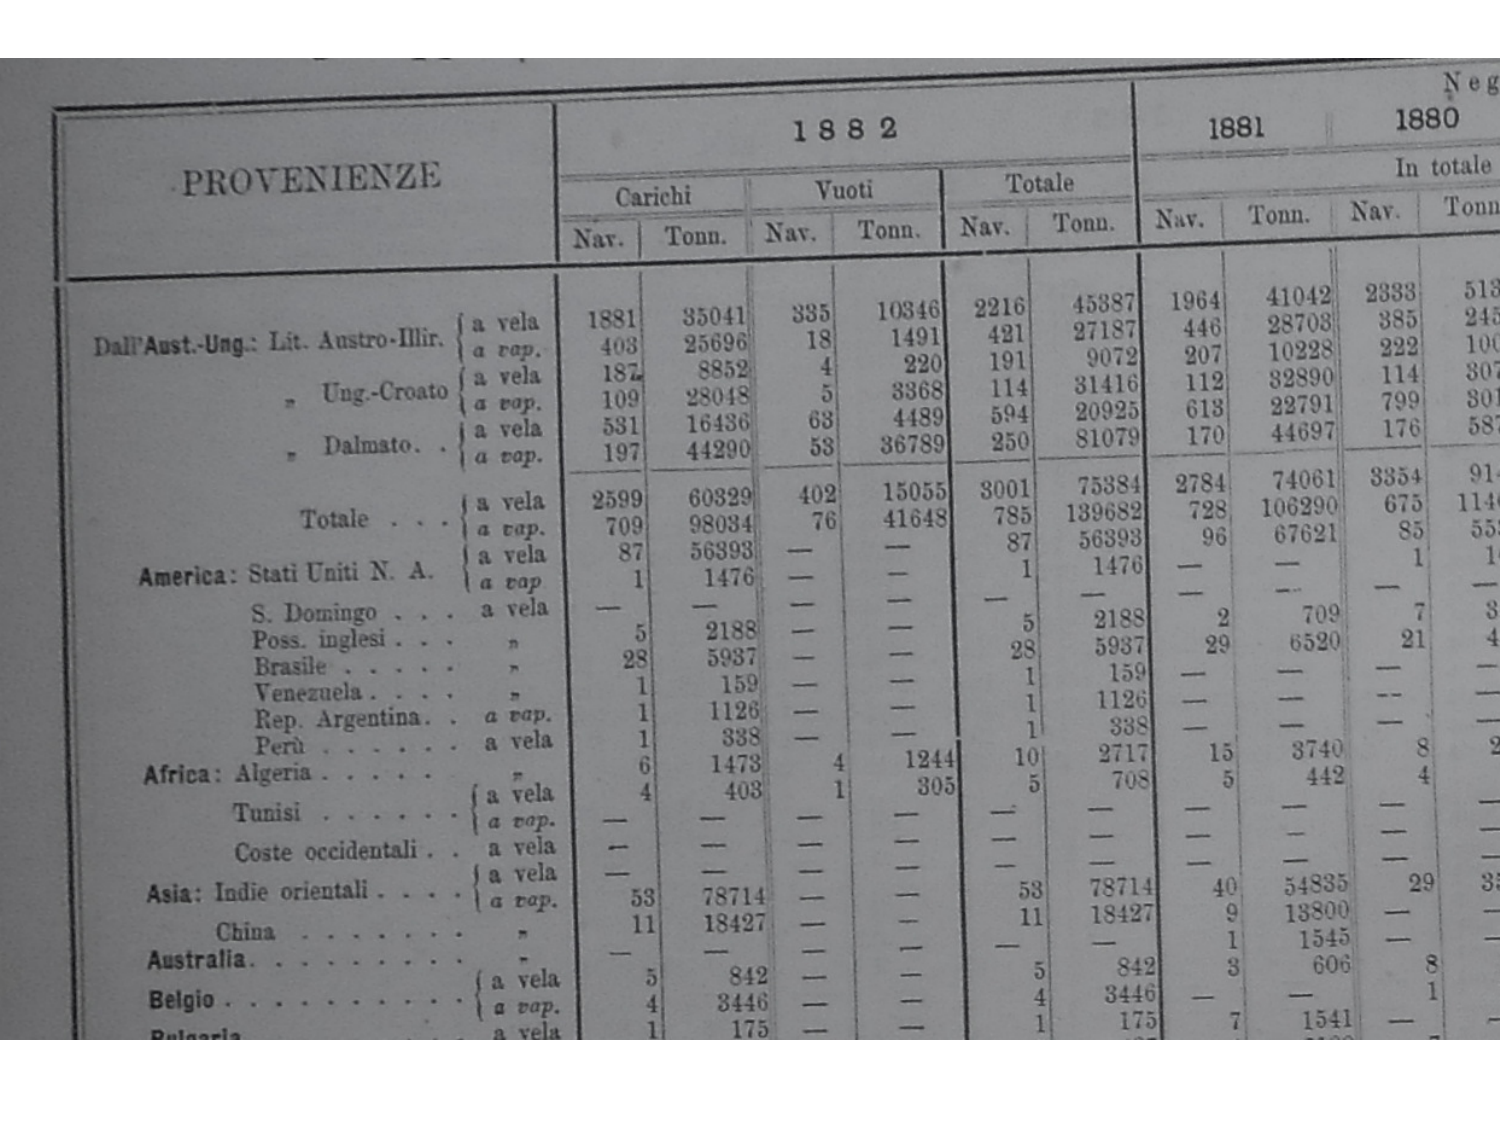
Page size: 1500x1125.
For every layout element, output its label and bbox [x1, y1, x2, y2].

picture [0, 58, 1500, 1040]
